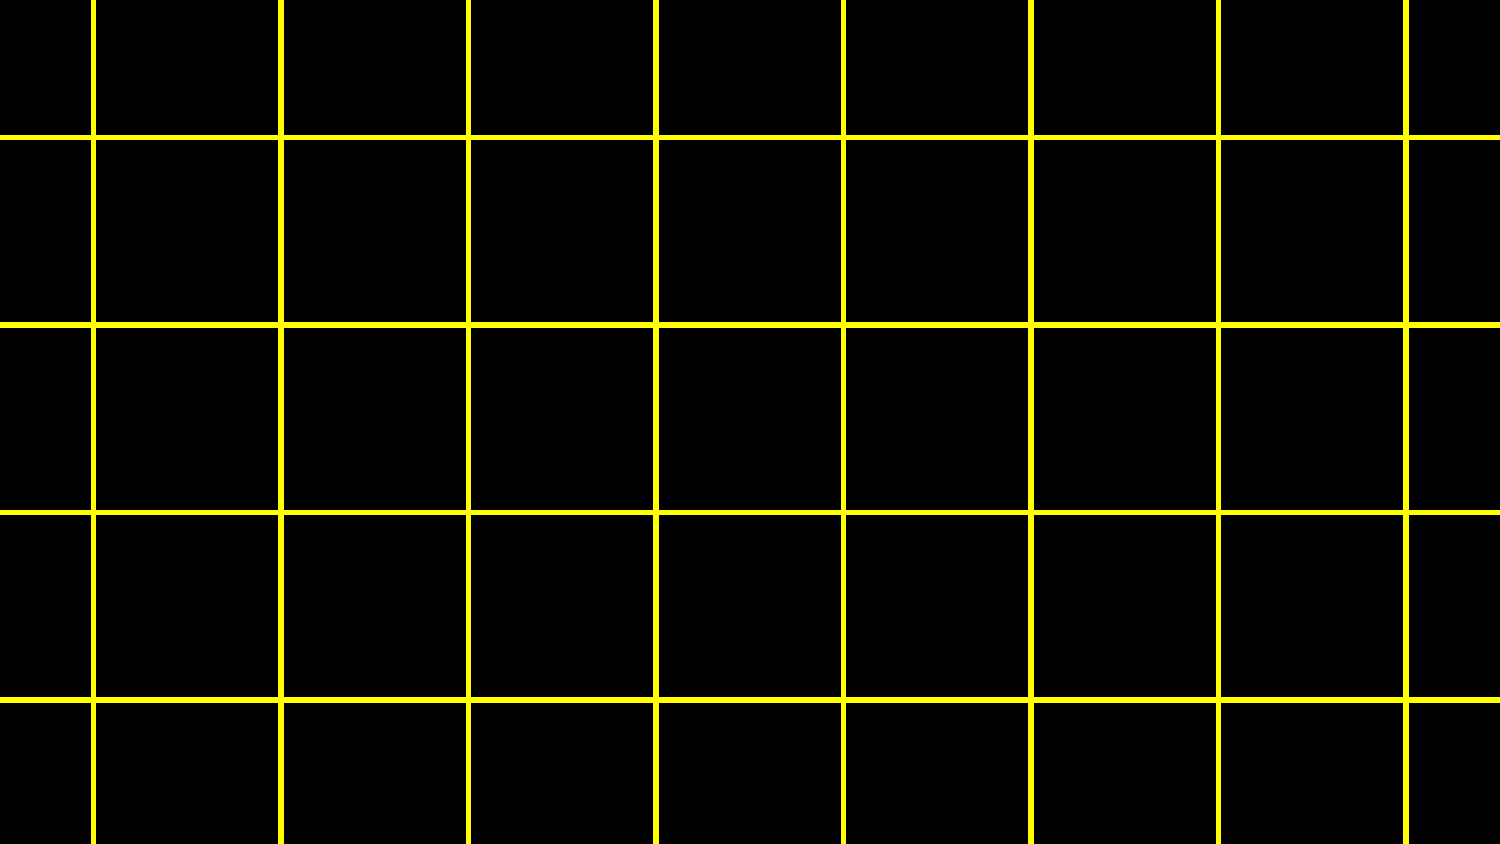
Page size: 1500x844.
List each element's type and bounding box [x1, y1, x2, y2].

table_cell [1034, 703, 1216, 844]
table_cell [96, 140, 278, 322]
table_header [659, 0, 841, 135]
table_header [1034, 0, 1216, 135]
table_cell [284, 703, 466, 844]
table_cell [659, 140, 841, 322]
table_cell [284, 140, 466, 322]
table_header [1409, 0, 1500, 135]
table_cell [1221, 703, 1403, 844]
table_cell [284, 515, 466, 697]
table_cell [846, 328, 1028, 510]
table_cell [1409, 140, 1500, 322]
table_header [471, 0, 653, 135]
table_header [284, 0, 466, 135]
table_cell [846, 703, 1028, 844]
table_cell [1221, 515, 1403, 697]
table_cell [1409, 328, 1500, 510]
table_header [0, 0, 91, 135]
table_cell [659, 703, 841, 844]
table_header [96, 0, 278, 135]
table_cell [0, 140, 91, 322]
table_cell [471, 140, 653, 322]
table_cell [1034, 328, 1216, 510]
table_header [846, 0, 1028, 135]
table_cell [846, 515, 1028, 697]
table_cell [471, 328, 653, 510]
table_cell [0, 703, 91, 844]
table_cell [471, 703, 653, 844]
table_cell [846, 140, 1028, 322]
table_cell [659, 515, 841, 697]
table_cell [0, 515, 91, 697]
table_cell [1409, 703, 1500, 844]
table_cell [96, 515, 278, 697]
table_cell [96, 328, 278, 510]
table_cell [96, 703, 278, 844]
table_header [1221, 0, 1403, 135]
table_cell [659, 328, 841, 510]
table_cell [0, 328, 91, 510]
table_cell [1034, 515, 1216, 697]
table_cell [284, 328, 466, 510]
table_cell [1034, 140, 1216, 322]
table_cell [1221, 328, 1403, 510]
table_cell [1221, 140, 1403, 322]
table_cell [1409, 515, 1500, 697]
table_cell [471, 515, 653, 697]
